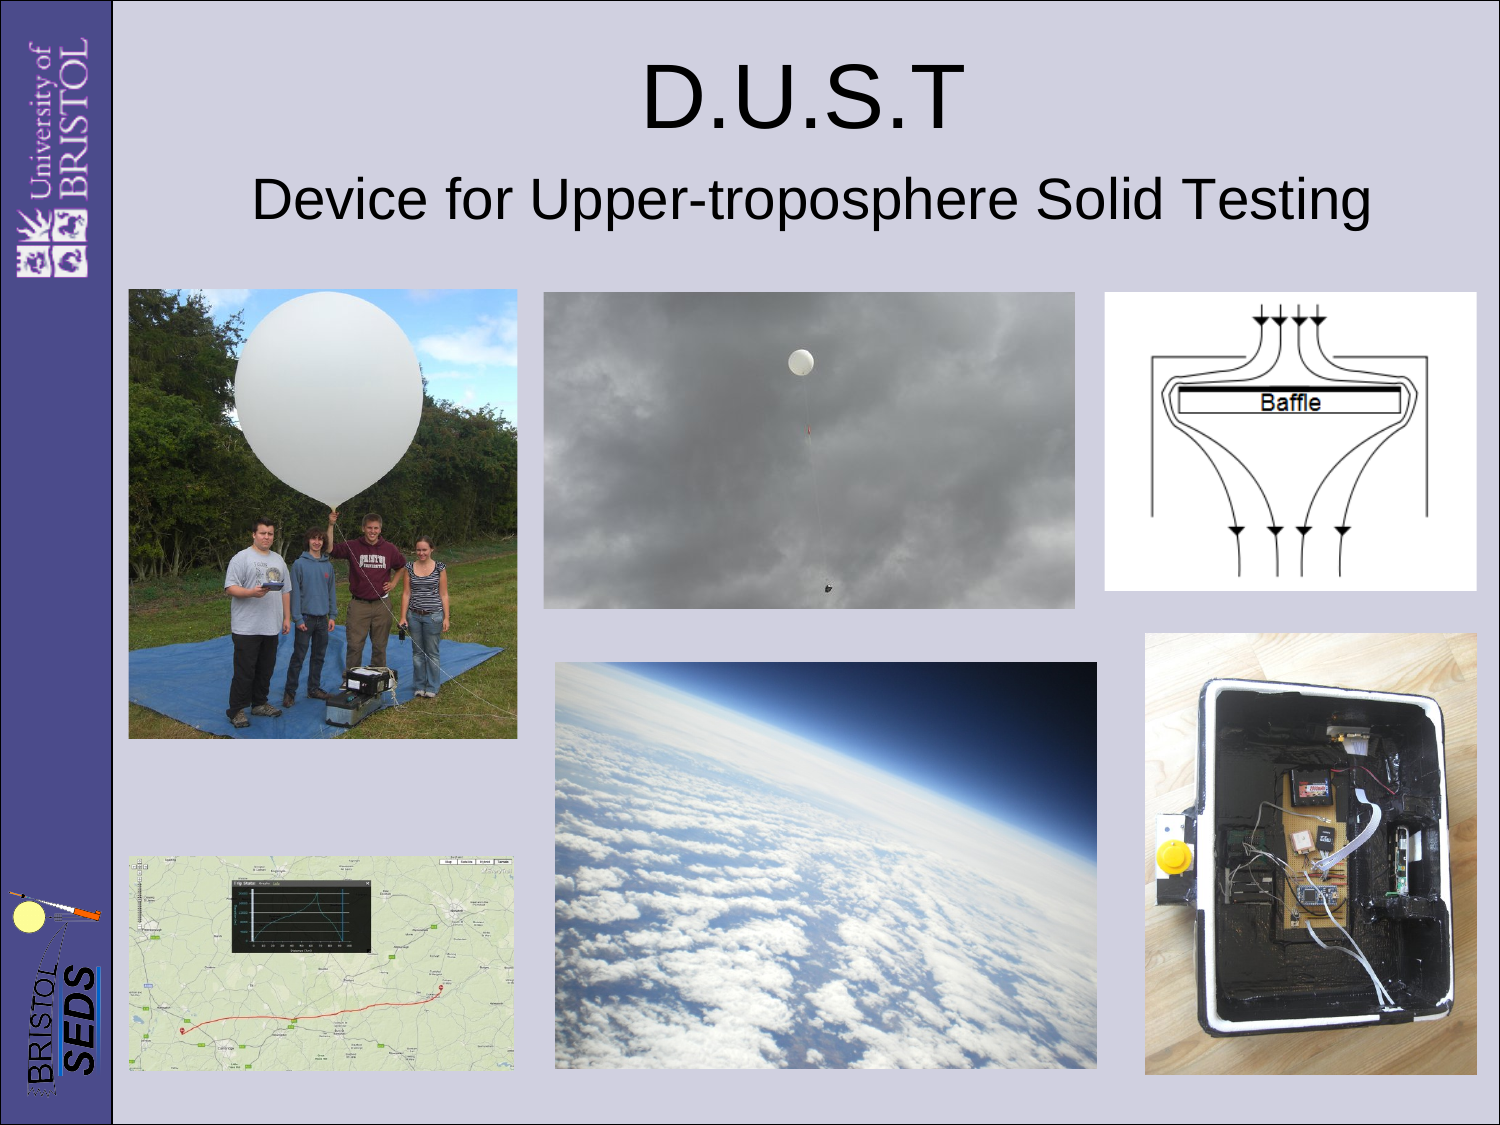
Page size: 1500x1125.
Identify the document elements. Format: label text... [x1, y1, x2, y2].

picture [1104, 292, 1477, 591]
text_box Device for Upper-troposphere Solid Testing [236, 153, 1500, 309]
picture [128, 289, 518, 739]
picture [129, 856, 514, 1071]
picture [1145, 633, 1477, 1075]
picture [5, 888, 103, 1099]
picture [555, 662, 1097, 1069]
picture [0, 0, 113, 315]
picture [543, 292, 1075, 609]
text_box D.U.S.T [626, 29, 981, 153]
